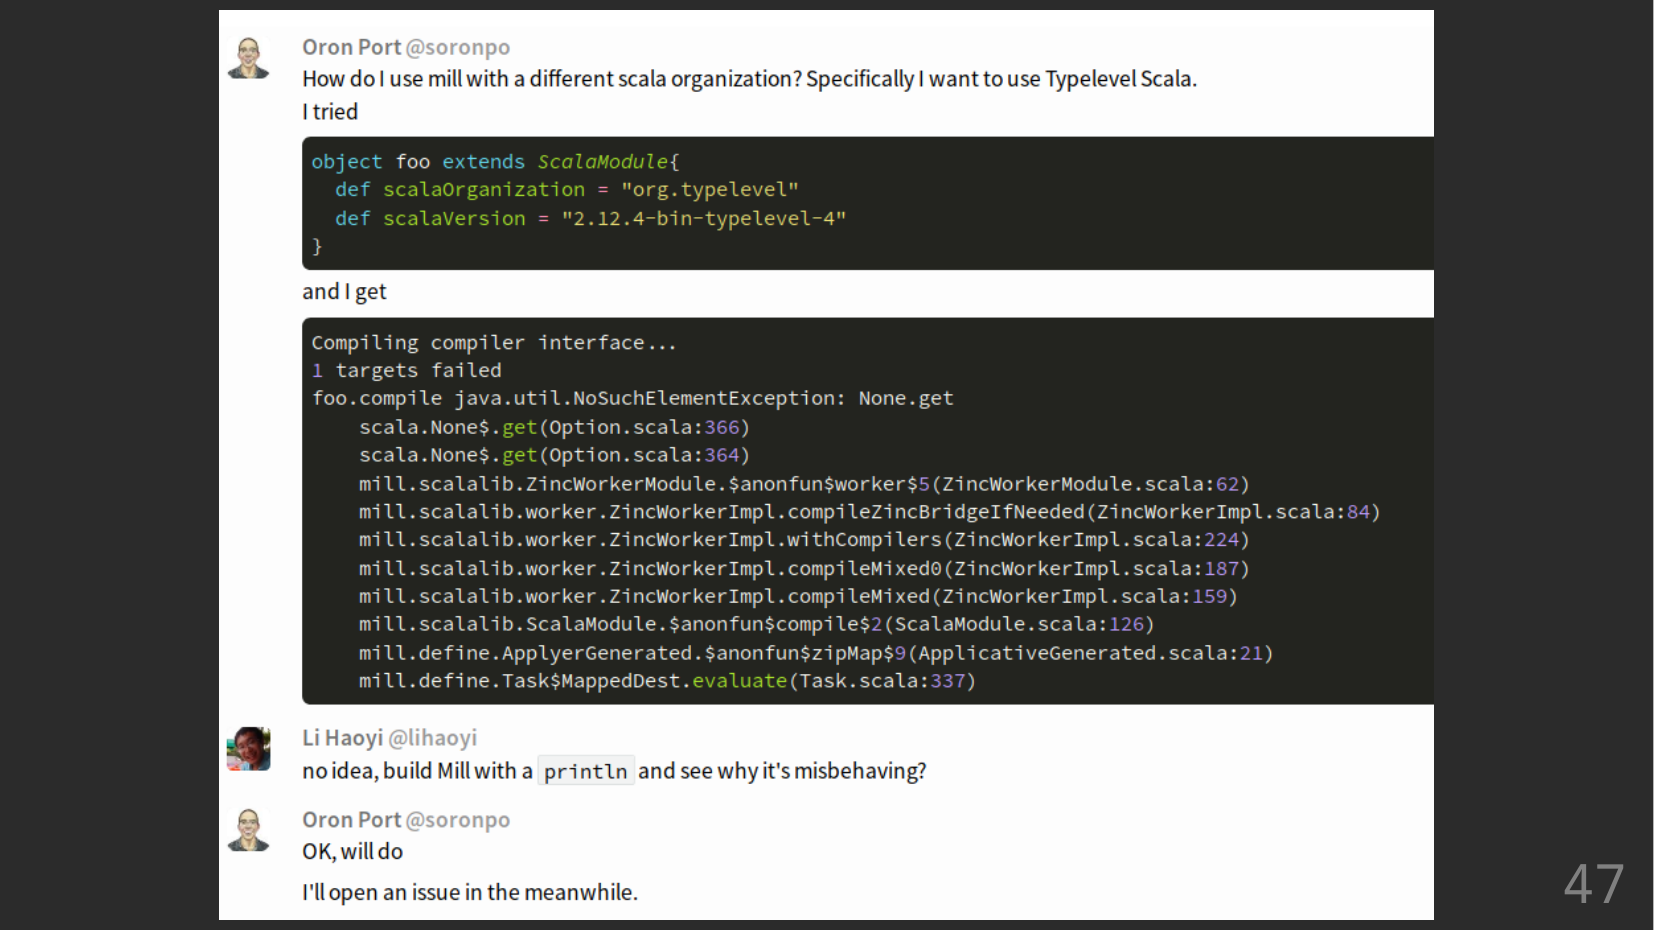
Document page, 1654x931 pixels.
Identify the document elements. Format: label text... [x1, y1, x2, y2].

picture [219, 10, 1434, 920]
text_box 47 [1287, 838, 1642, 931]
